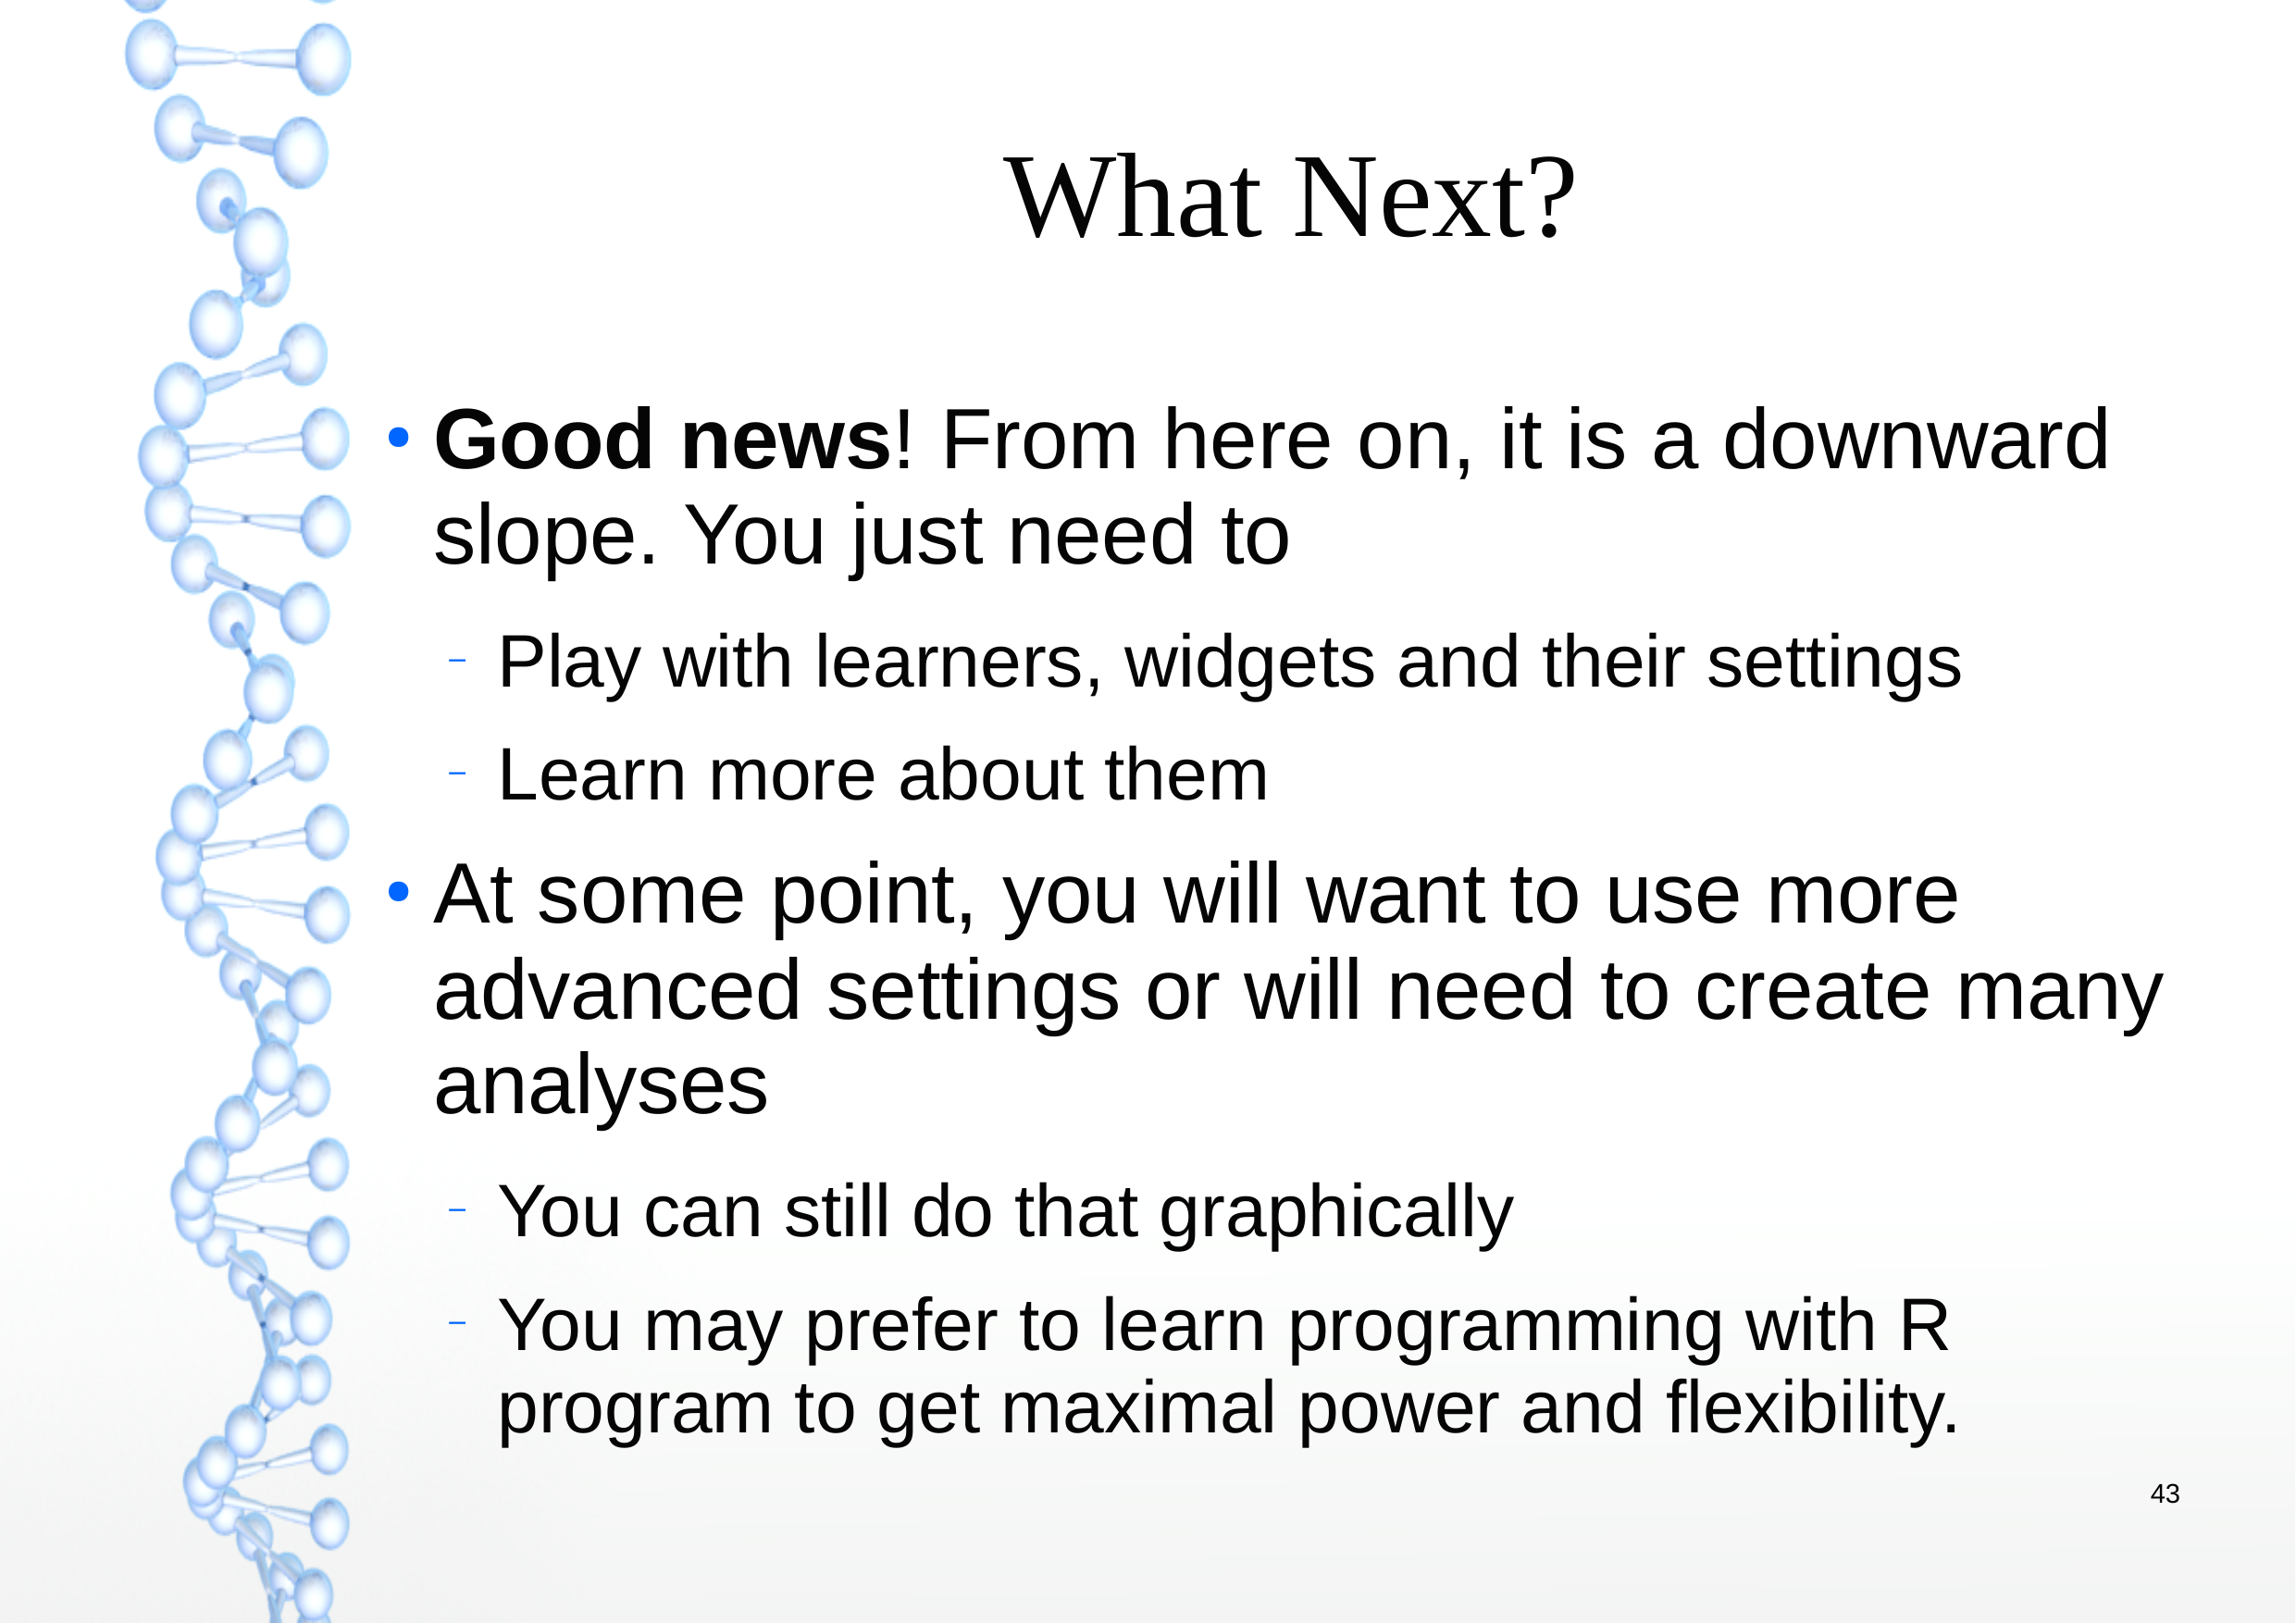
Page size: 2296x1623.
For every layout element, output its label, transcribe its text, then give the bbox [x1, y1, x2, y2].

title What Next? [368, 61, 2214, 330]
picture [0, 0, 2296, 1623]
list Good news! From here on, it is a downward slope. You just need to Play with learners, widgets and their settings Learn more about them At some point, you will want to use more advanced settings or will need to create many analyses You can still do that graphically You may prefer to learn programming with R program to get maximal power and flexibility. [368, 391, 2214, 1458]
